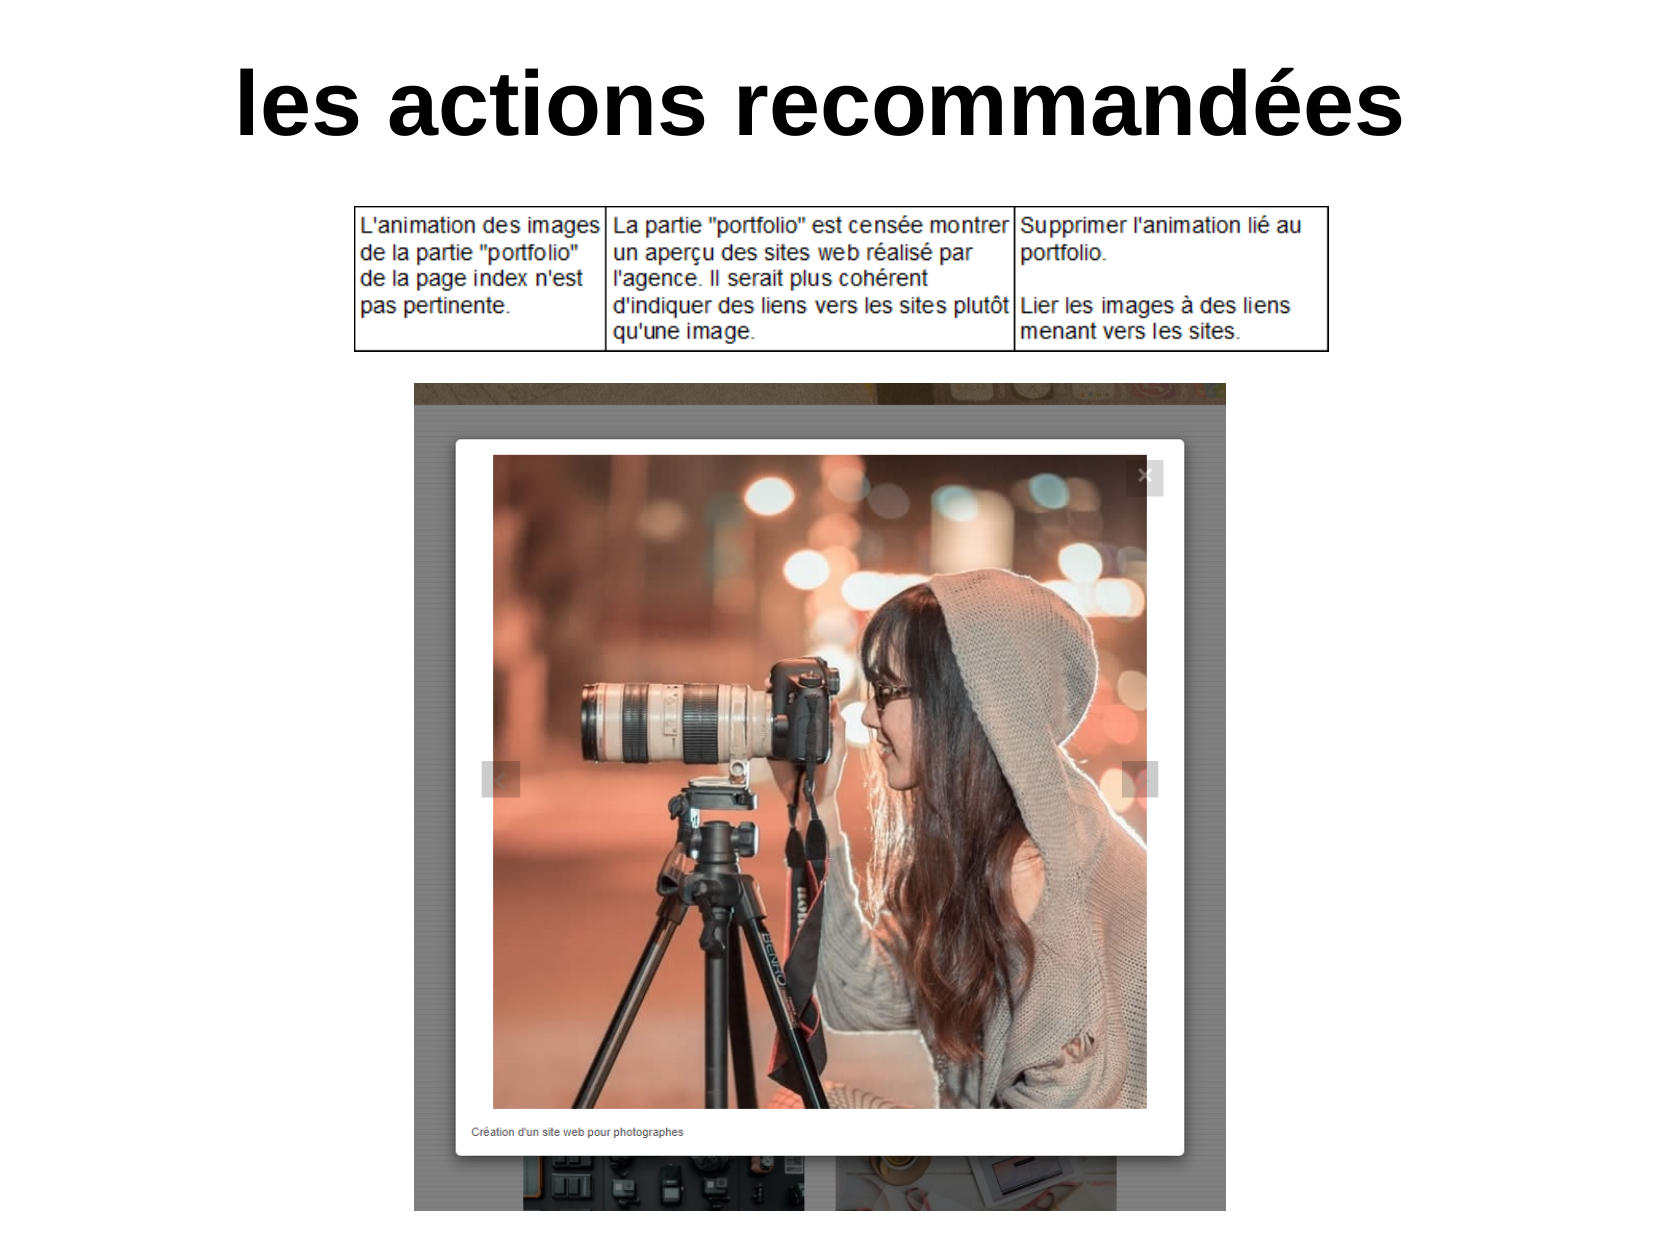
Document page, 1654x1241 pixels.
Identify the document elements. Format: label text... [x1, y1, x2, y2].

title les actions recommandées [76, 0, 1565, 208]
picture [414, 383, 1226, 1211]
picture [354, 206, 1329, 352]
